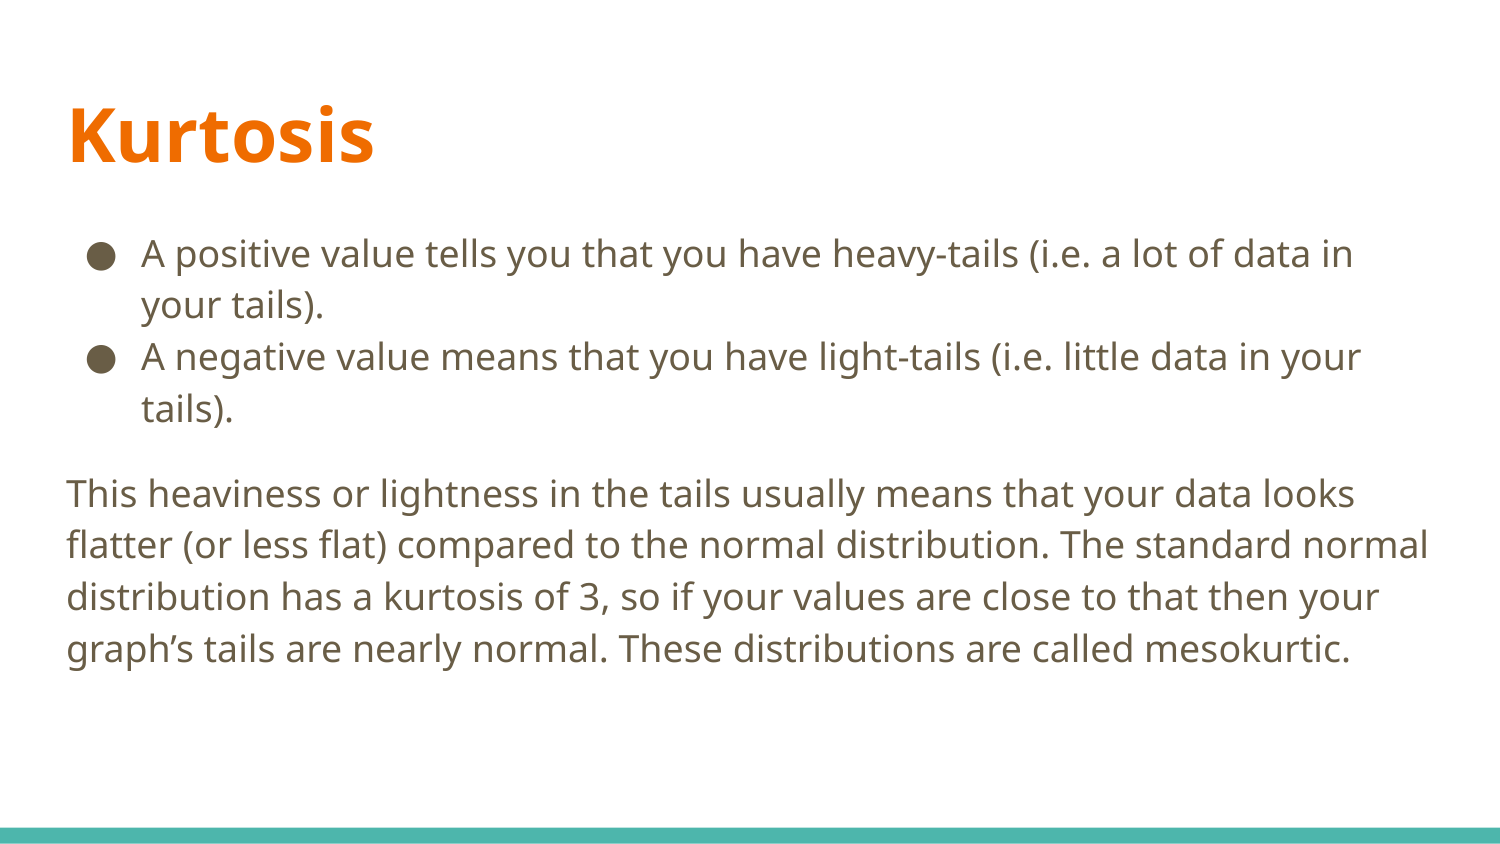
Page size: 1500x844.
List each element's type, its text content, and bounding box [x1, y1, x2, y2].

list A positive value tells you that you have heavy-tails (i.e. a lot of data in your tails). A negative value means that you have light-tails (i.e. little data in your tails). This heaviness or lightness in the tails usually means that your data looks flatter (or less flat) compared to the normal distribution. The standard normal distribution has a kurtosis of 3, so if your values are close to that then your graph’s tails are nearly normal. These distributions are called mesokurtic. [51, 207, 1449, 750]
title Kurtosis [51, 72, 1449, 189]
